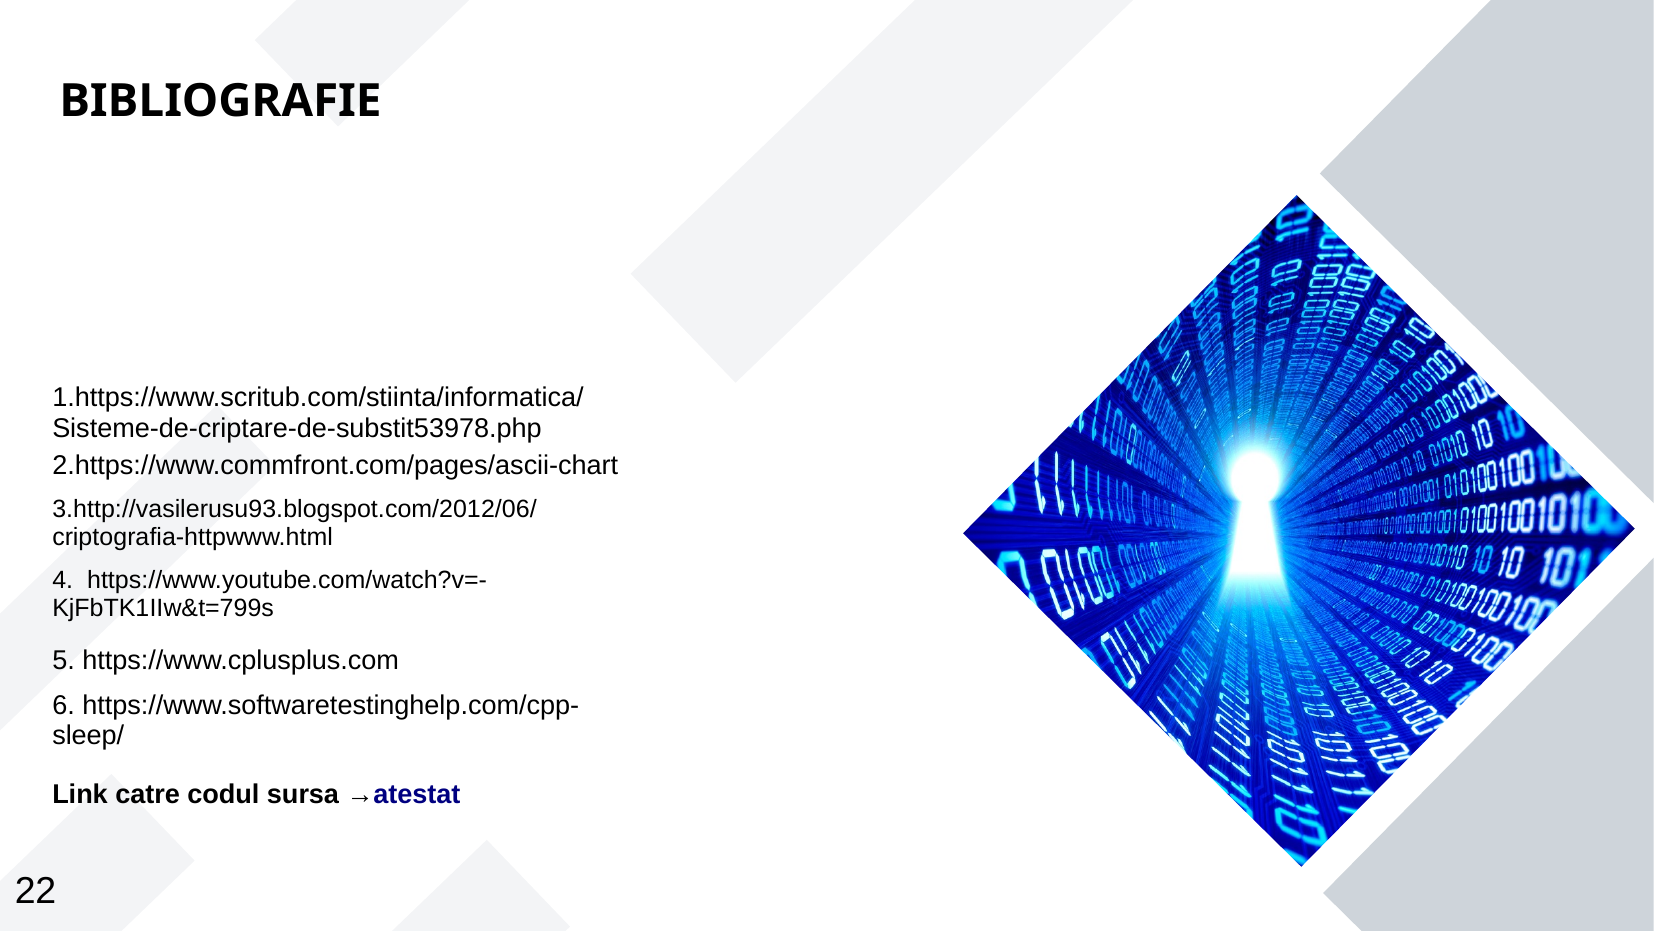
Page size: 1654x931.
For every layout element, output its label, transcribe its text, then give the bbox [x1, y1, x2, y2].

text_box 3.http://vasilerusu93.blogspot.com/2012/06/criptografia-httpwww.html [37, 487, 676, 559]
text_box BIBLIOGRAFIE [44, 59, 713, 281]
text_box 1.https://www.scritub.com/stiinta/informatica/Sisteme-de-criptare-de-substit53978.php [37, 375, 638, 451]
text_box 6. https://www.softwaretestinghelp.com/cpp-sleep/ [37, 682, 601, 758]
text_box Link catre codul sursa →atestat [37, 771, 601, 826]
text_box <number> [0, 862, 629, 931]
text_box 2.https://www.commfront.com/pages/ascii-chart [37, 442, 751, 488]
text_box 5. https://www.cplusplus.com [37, 637, 526, 682]
text_box 4. https://www.youtube.com/watch?v=-KjFbTK1IIw&t=799s [37, 558, 601, 638]
text_box [963, 195, 1635, 867]
